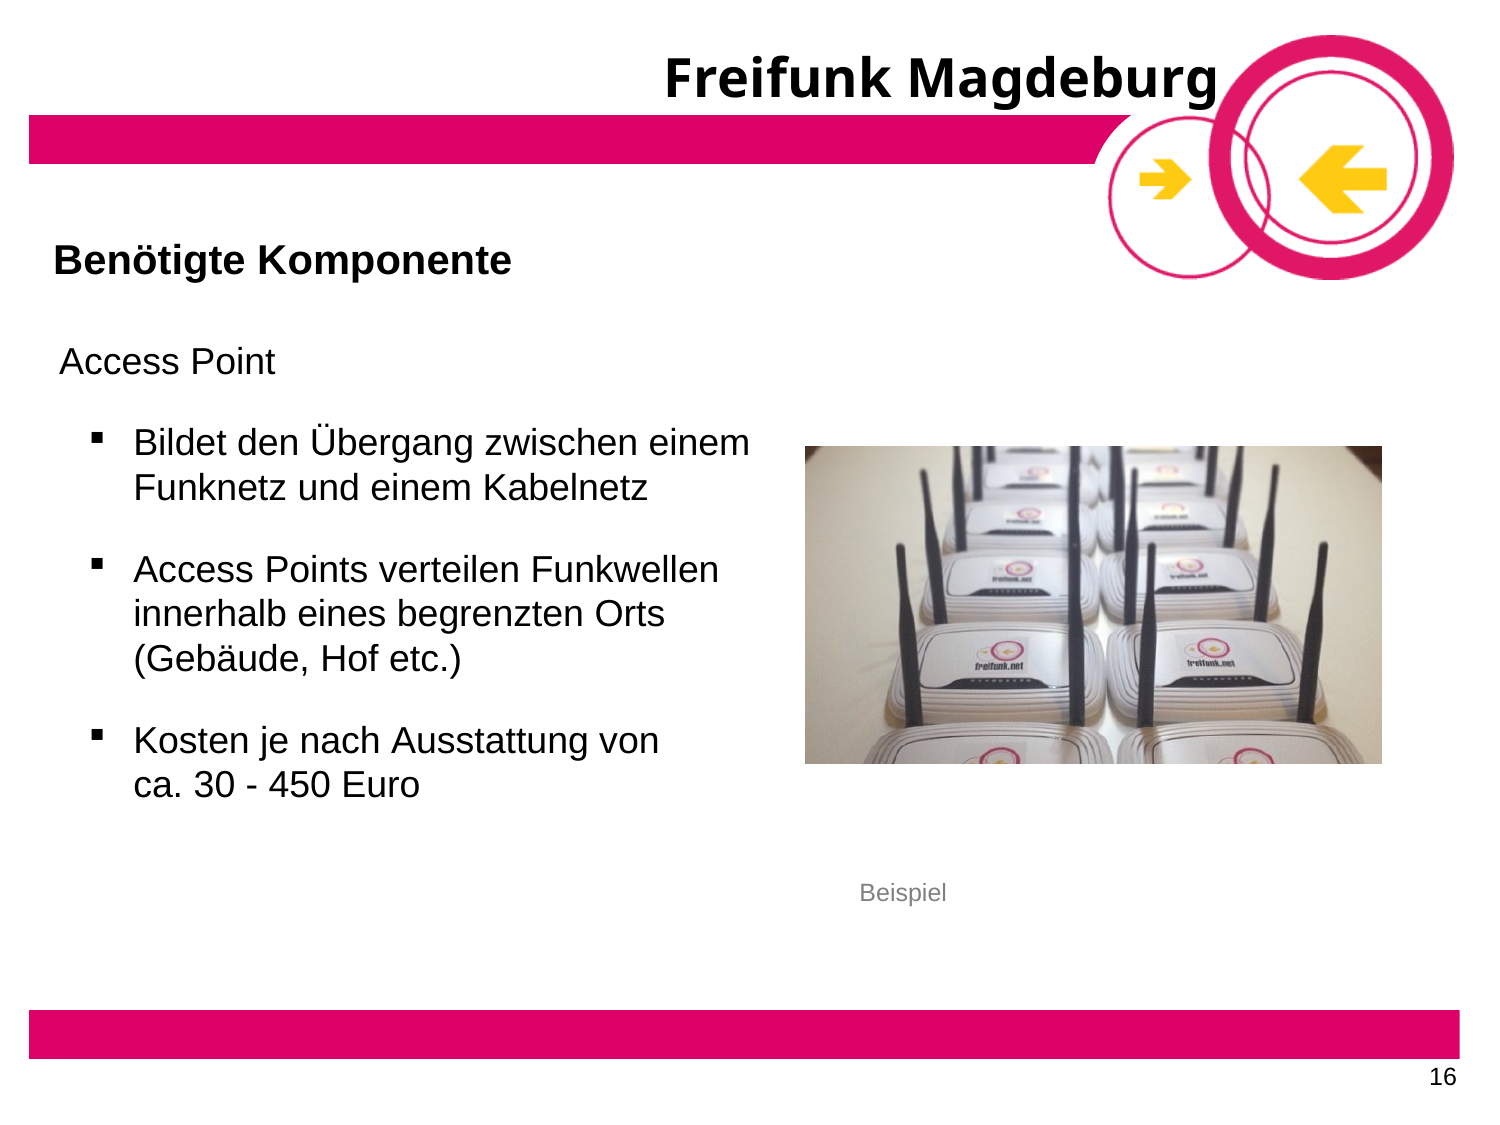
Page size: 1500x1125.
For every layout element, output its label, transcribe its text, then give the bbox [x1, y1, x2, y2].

text_box Beispiel [844, 869, 1058, 988]
picture [805, 446, 1382, 764]
text_box Benötigte Komponente [53, 233, 1046, 313]
picture [1107, 73, 1114, 91]
text_box Access Point Bildet den Übergang zwischen einem Funknetz und einem Kabelnetz Access Points verteilen Funkwellen innerhalb eines begrenzten Orts (Gebäude, Hof etc.) Kosten je nach Ausstattung von ca. 30 - 450 Euro [59, 337, 793, 976]
picture [1107, 35, 1454, 280]
